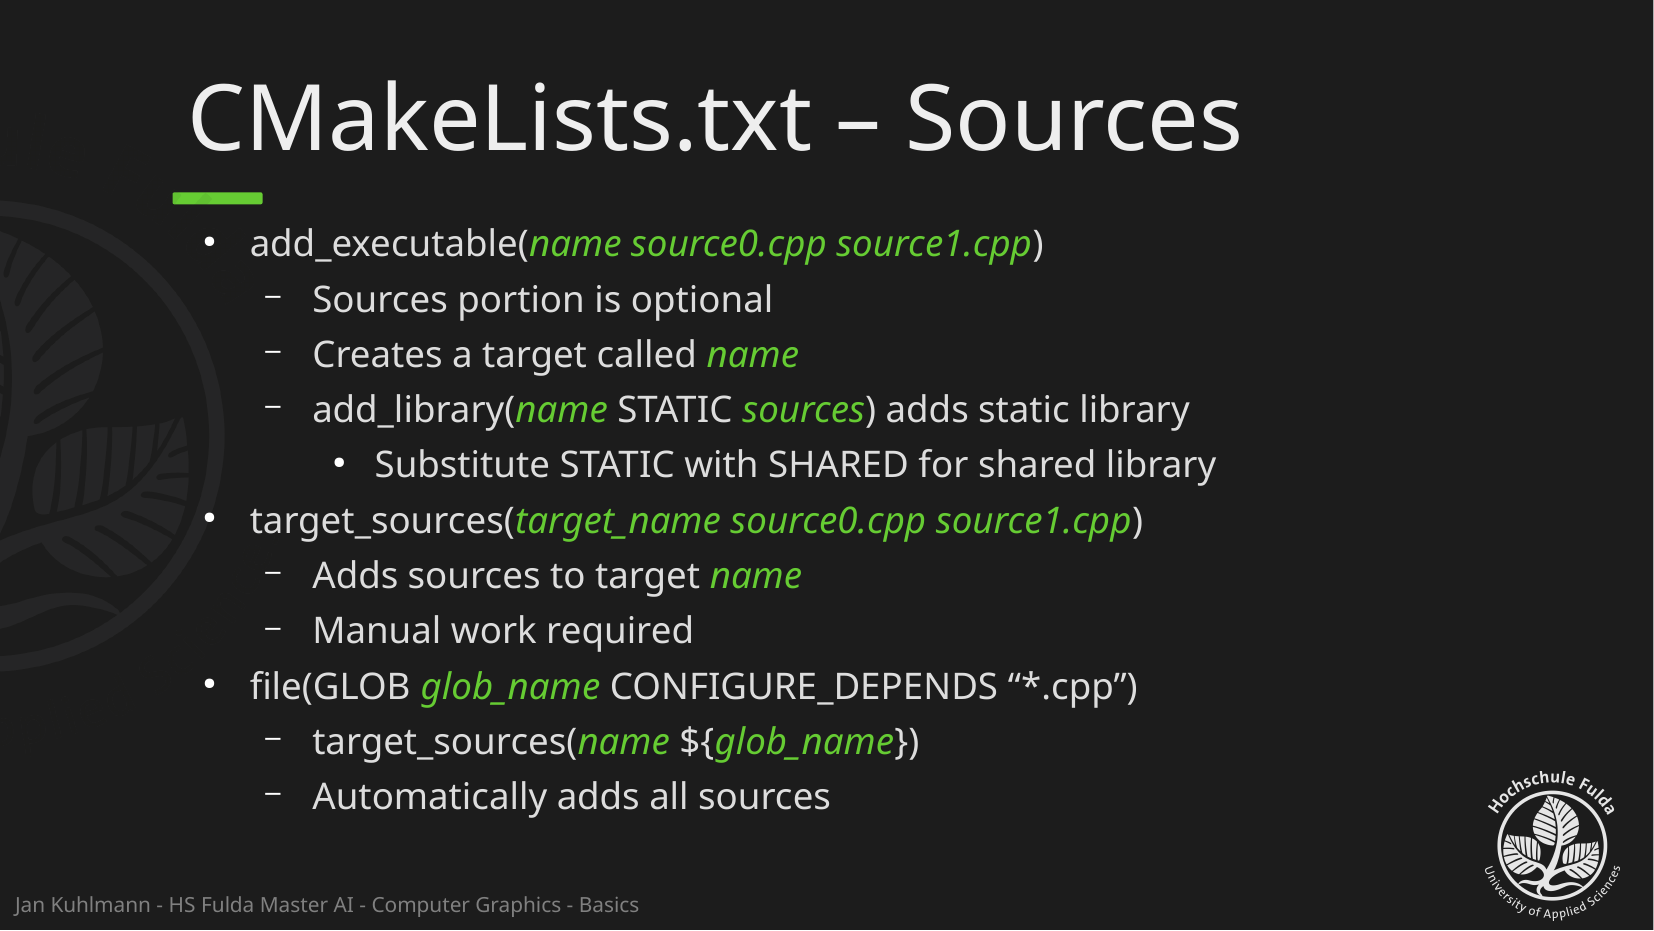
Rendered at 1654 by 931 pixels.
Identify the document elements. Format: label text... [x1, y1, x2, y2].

title CMakeLists.txt – Sources [187, 37, 1571, 193]
list add_executable(name source0.cpp source1.cpp) Sources portion is optional Creates a target called name add_library(name STATIC sources) adds static library Substitute STATIC with SHARED for shared library target_sources(target_name source0.cpp source1.cpp) Adds sources to target name Manual work required file(GLOB glob_name CONFIGURE_DEPENDS “*.cpp”) target_sources(name ${glob_name}) Automatically adds all sources [187, 217, 1571, 826]
picture [1485, 771, 1620, 921]
